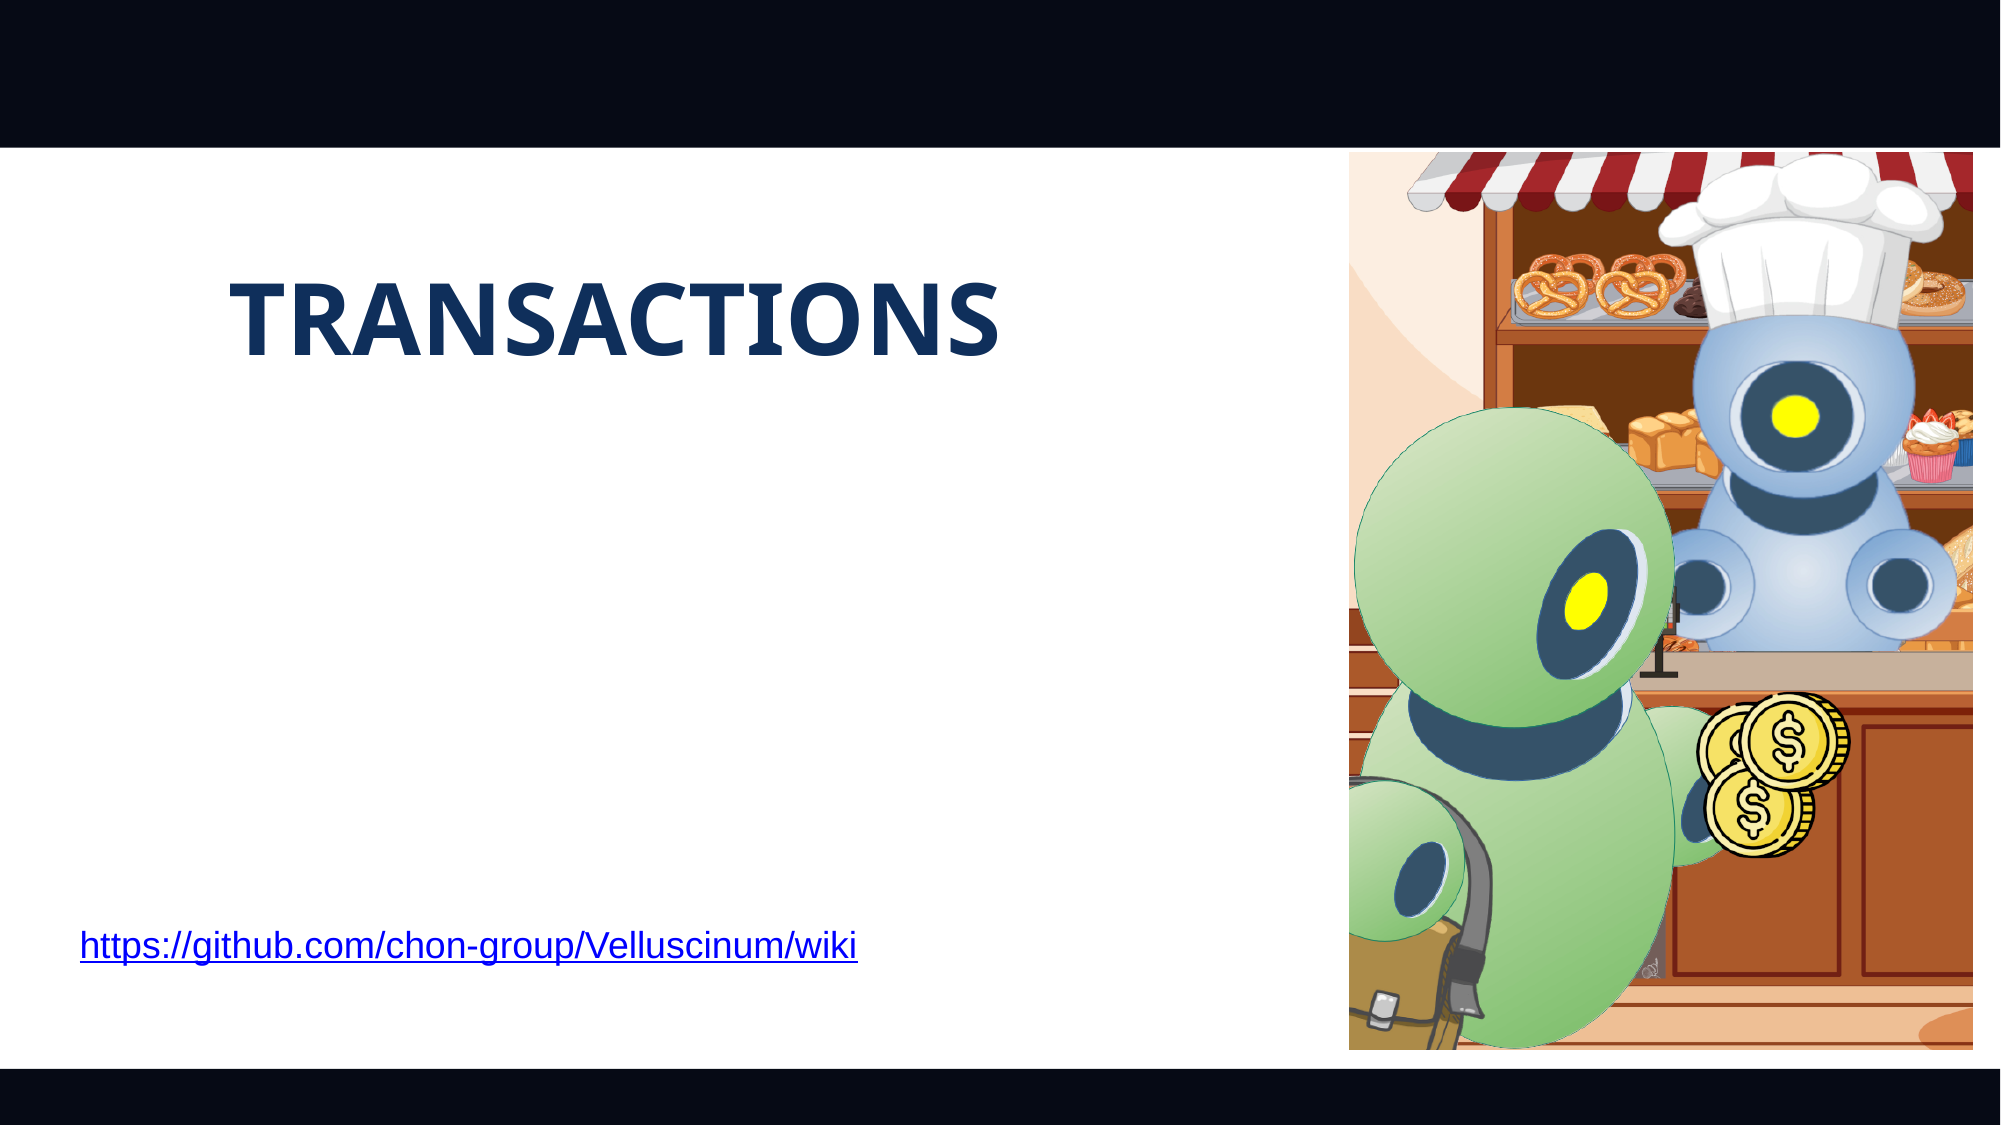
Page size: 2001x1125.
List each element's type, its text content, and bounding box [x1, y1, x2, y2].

picture [1349, 152, 1973, 1050]
text_box TRANSACTIONS [4, 247, 1227, 383]
text_box https://github.com/chon-group/Velluscinum/wiki [64, 913, 1014, 971]
